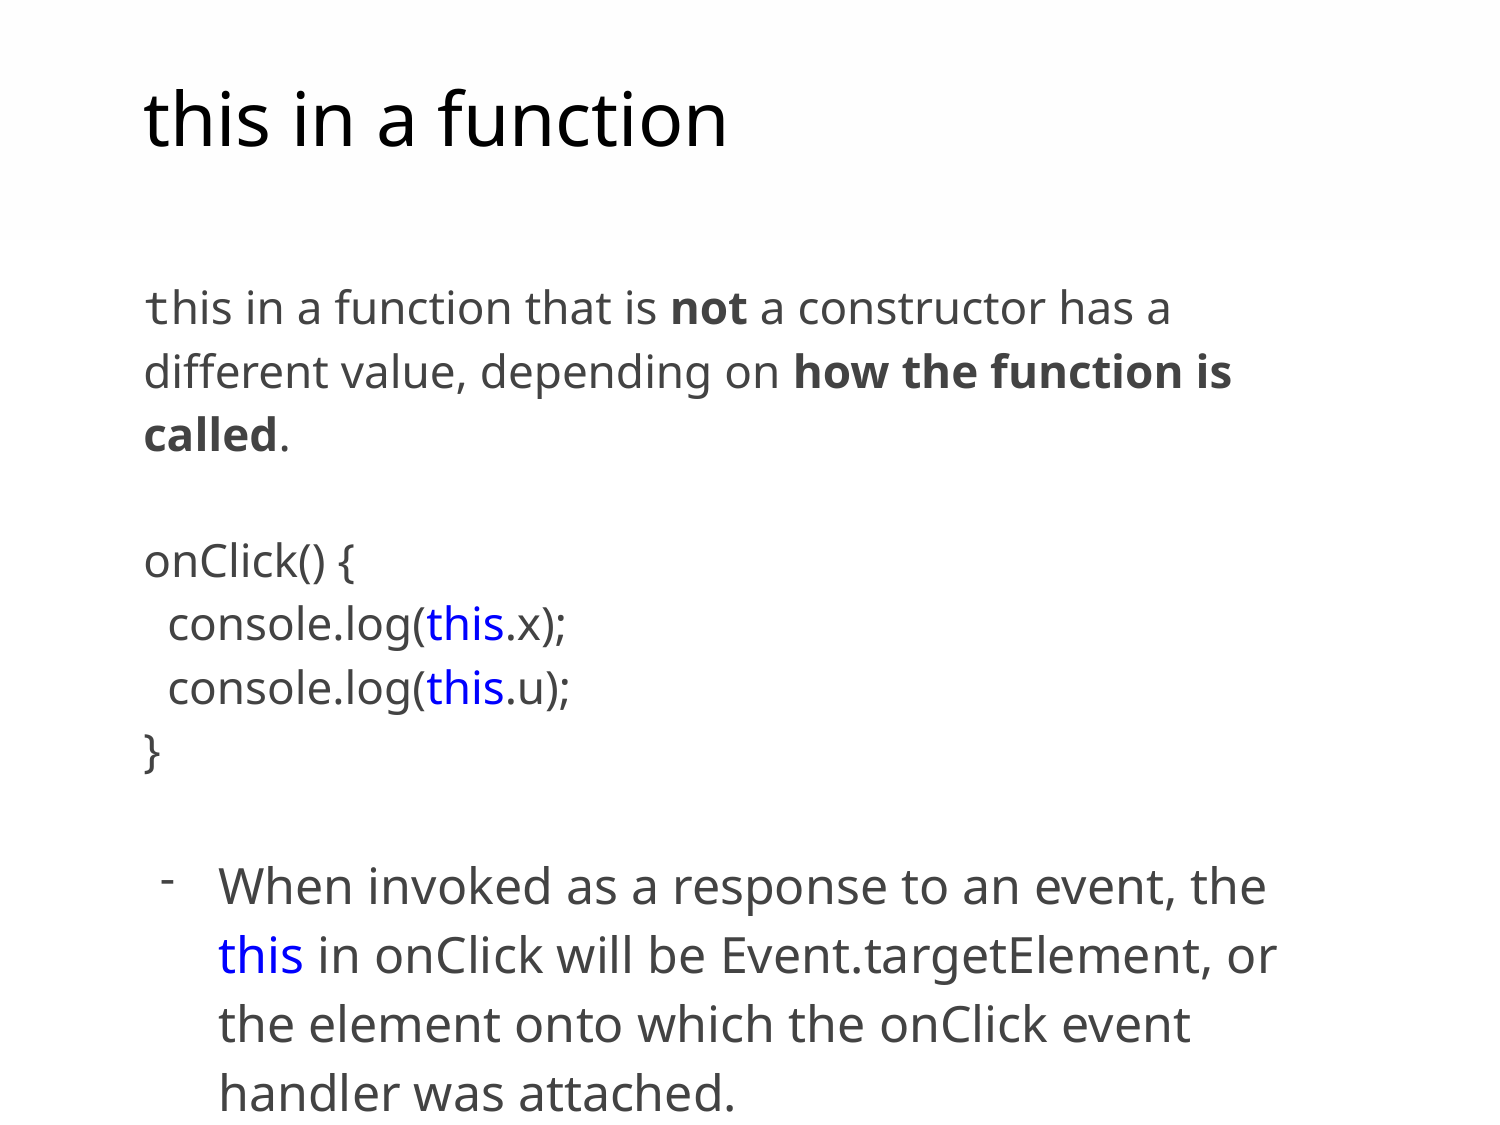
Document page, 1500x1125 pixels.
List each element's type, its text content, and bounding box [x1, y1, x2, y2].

list this in a function that is not a constructor has a different value, depending on how the function is called. onClick() { console.log(this.x); console.log(this.u); } When invoked as a response to an event, the this in onClick will be Event.targetElement, or the element onto which the onClick event handler was attached. [128, 255, 1372, 1004]
title this in a function [128, 56, 1372, 183]
